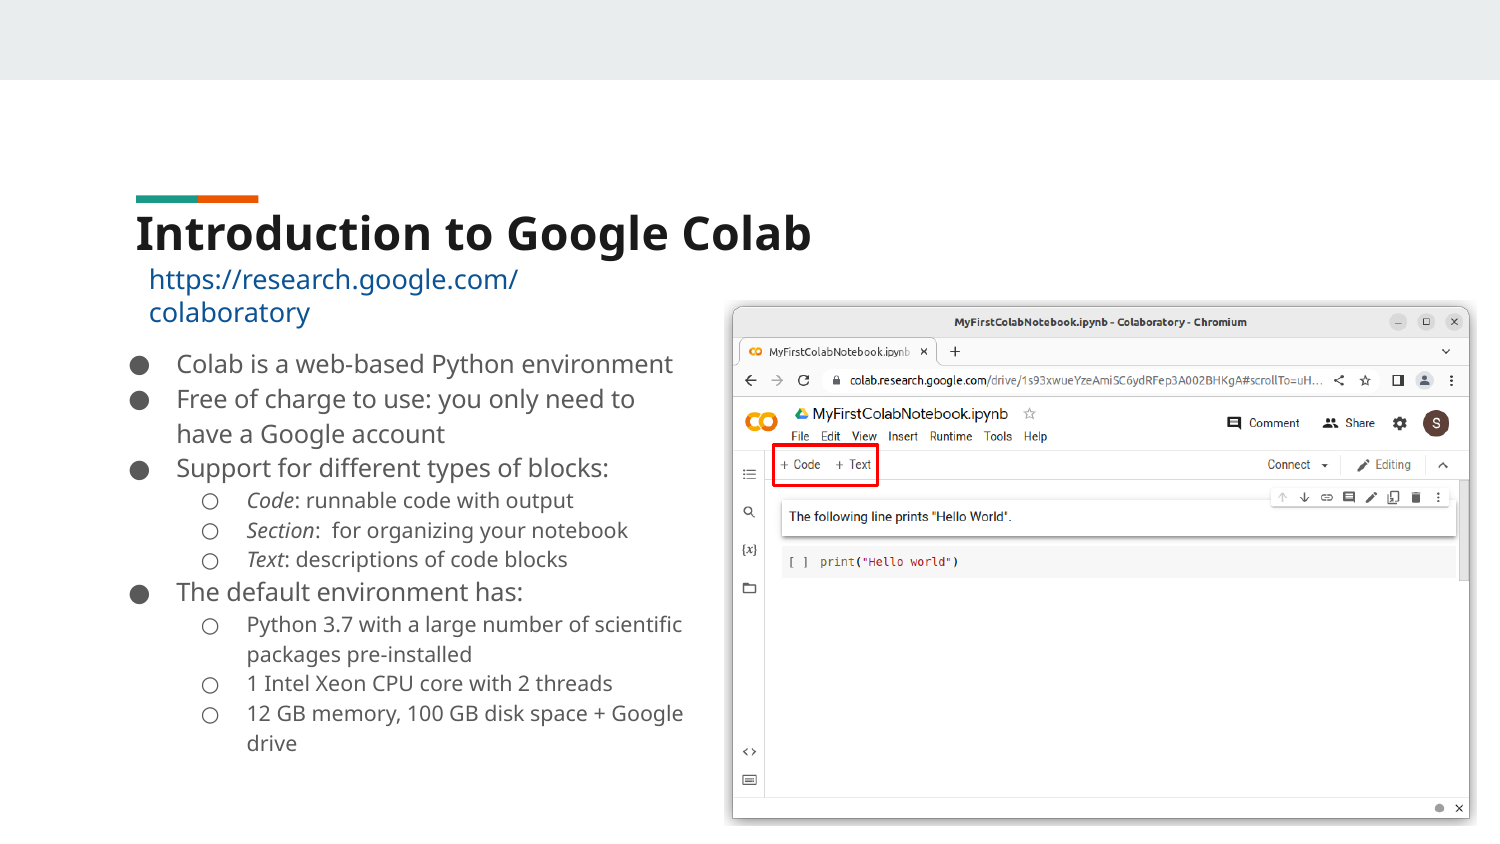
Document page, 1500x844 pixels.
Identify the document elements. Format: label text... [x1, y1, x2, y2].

picture [724, 300, 1477, 826]
text_box https://research.google.com/colaboratory [133, 247, 658, 343]
list Colab is a web-based Python environment Free of charge to use: you only need to have a Google account Support for different types of blocks: Code: runnable code with output Section: for organizing your notebook Text: descriptions of code blocks The default environment has: Python 3.7 with a large number of scientific packages pre-installed 1 Intel Xeon CPU core with 2 threads 12 GB memory, 100 GB disk space + Google drive [90, 328, 701, 798]
title Introduction to Google Colab [120, 189, 834, 277]
